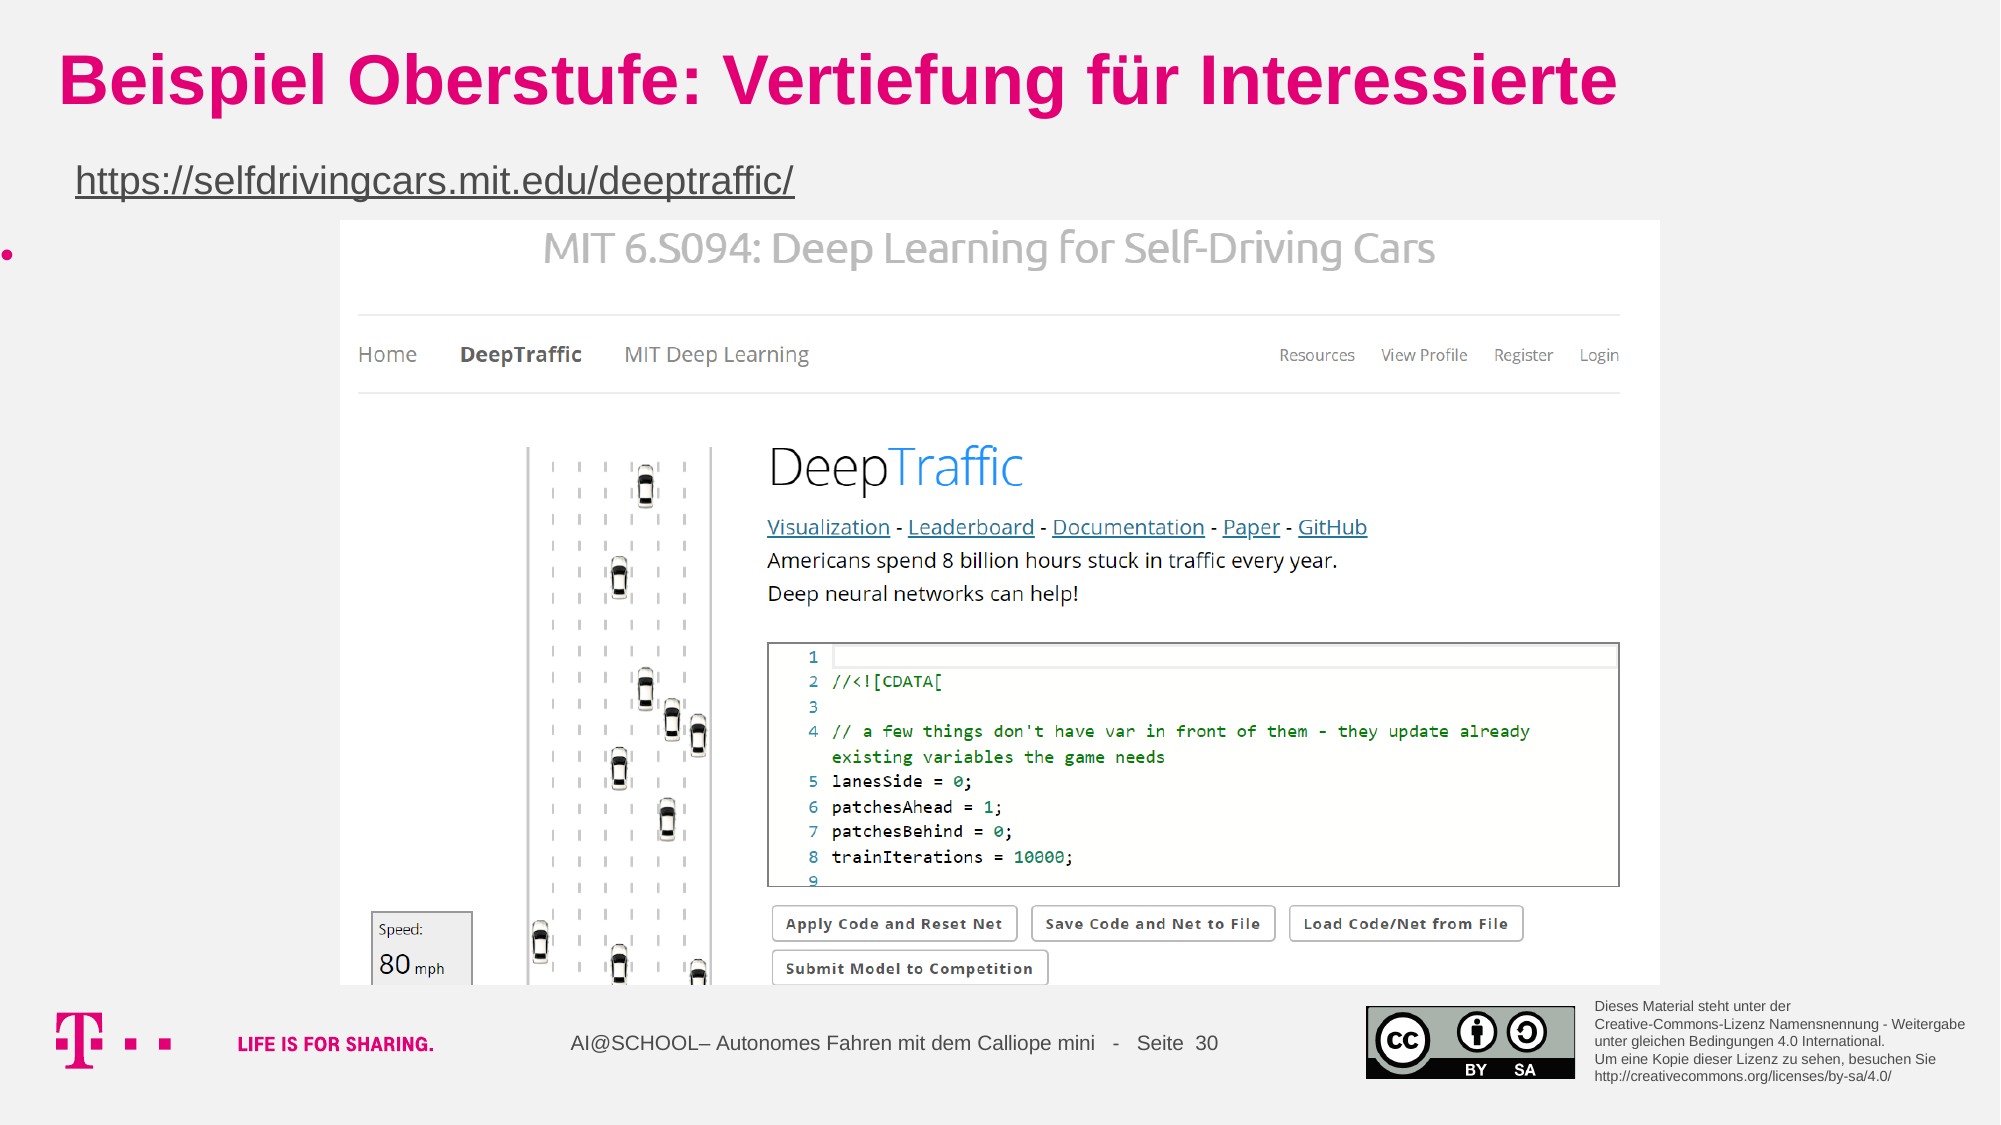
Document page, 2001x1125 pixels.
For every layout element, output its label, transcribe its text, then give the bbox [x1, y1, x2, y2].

list https://selfdrivingcars.mit.edu/deeptraffic/ [0, 152, 1888, 957]
picture [340, 220, 1660, 985]
title Beispiel Oberstufe: Vertiefung für Interessierte [0, 43, 1888, 132]
